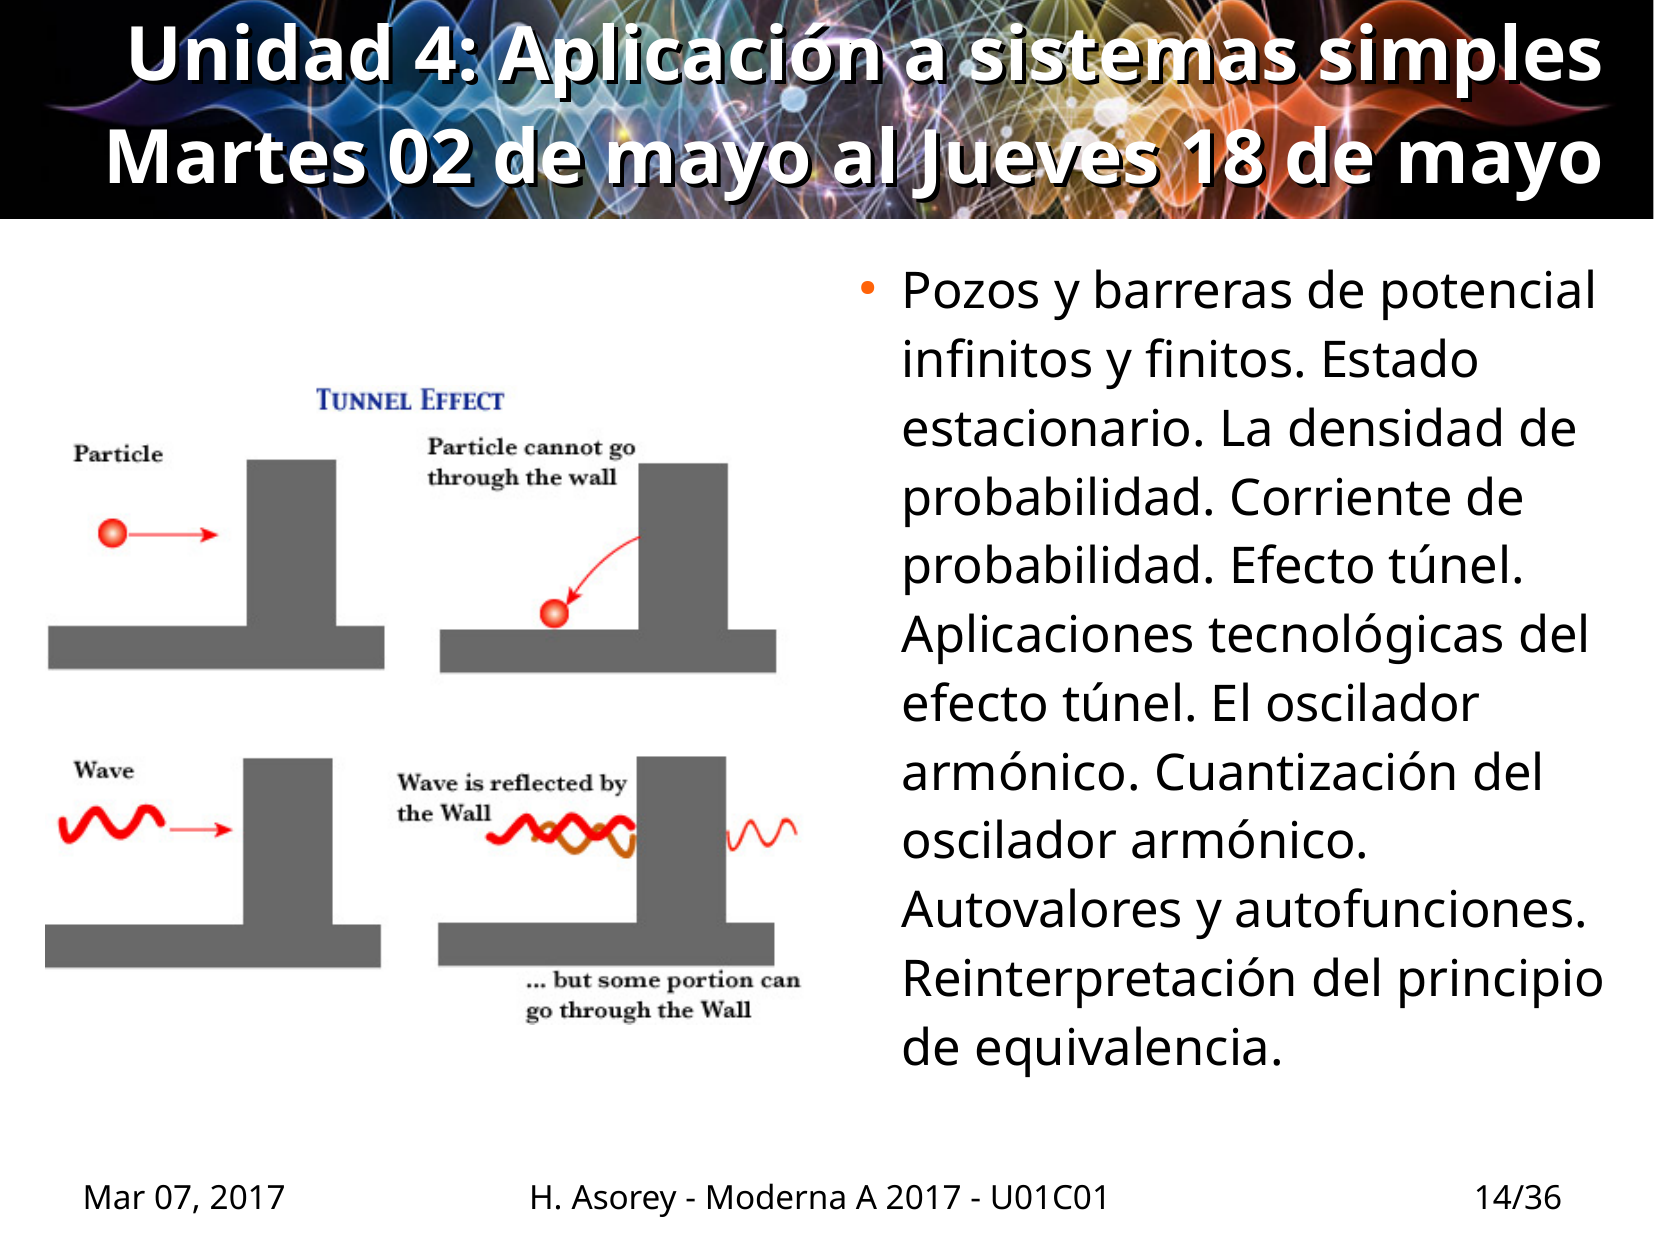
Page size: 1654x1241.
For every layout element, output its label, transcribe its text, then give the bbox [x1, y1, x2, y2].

title Unidad 4: Aplicación a sistemas simples Martes 02 de mayo al Jueves 18 de mayo [45, 11, 1606, 195]
picture [45, 385, 807, 1025]
picture [0, 0, 1654, 219]
list Pozos y barreras de potencial infinitos y finitos. Estado estacionario. La densidad de probabilidad. Corriente de probabilidad. Efecto túnel. Aplicaciones tecnológicas del efecto túnel. El oscilador armónico. Cuantización del oscilador armónico. Autovalores y autofunciones. Reinterpretación del principio de equivalencia. [844, 255, 1606, 1156]
